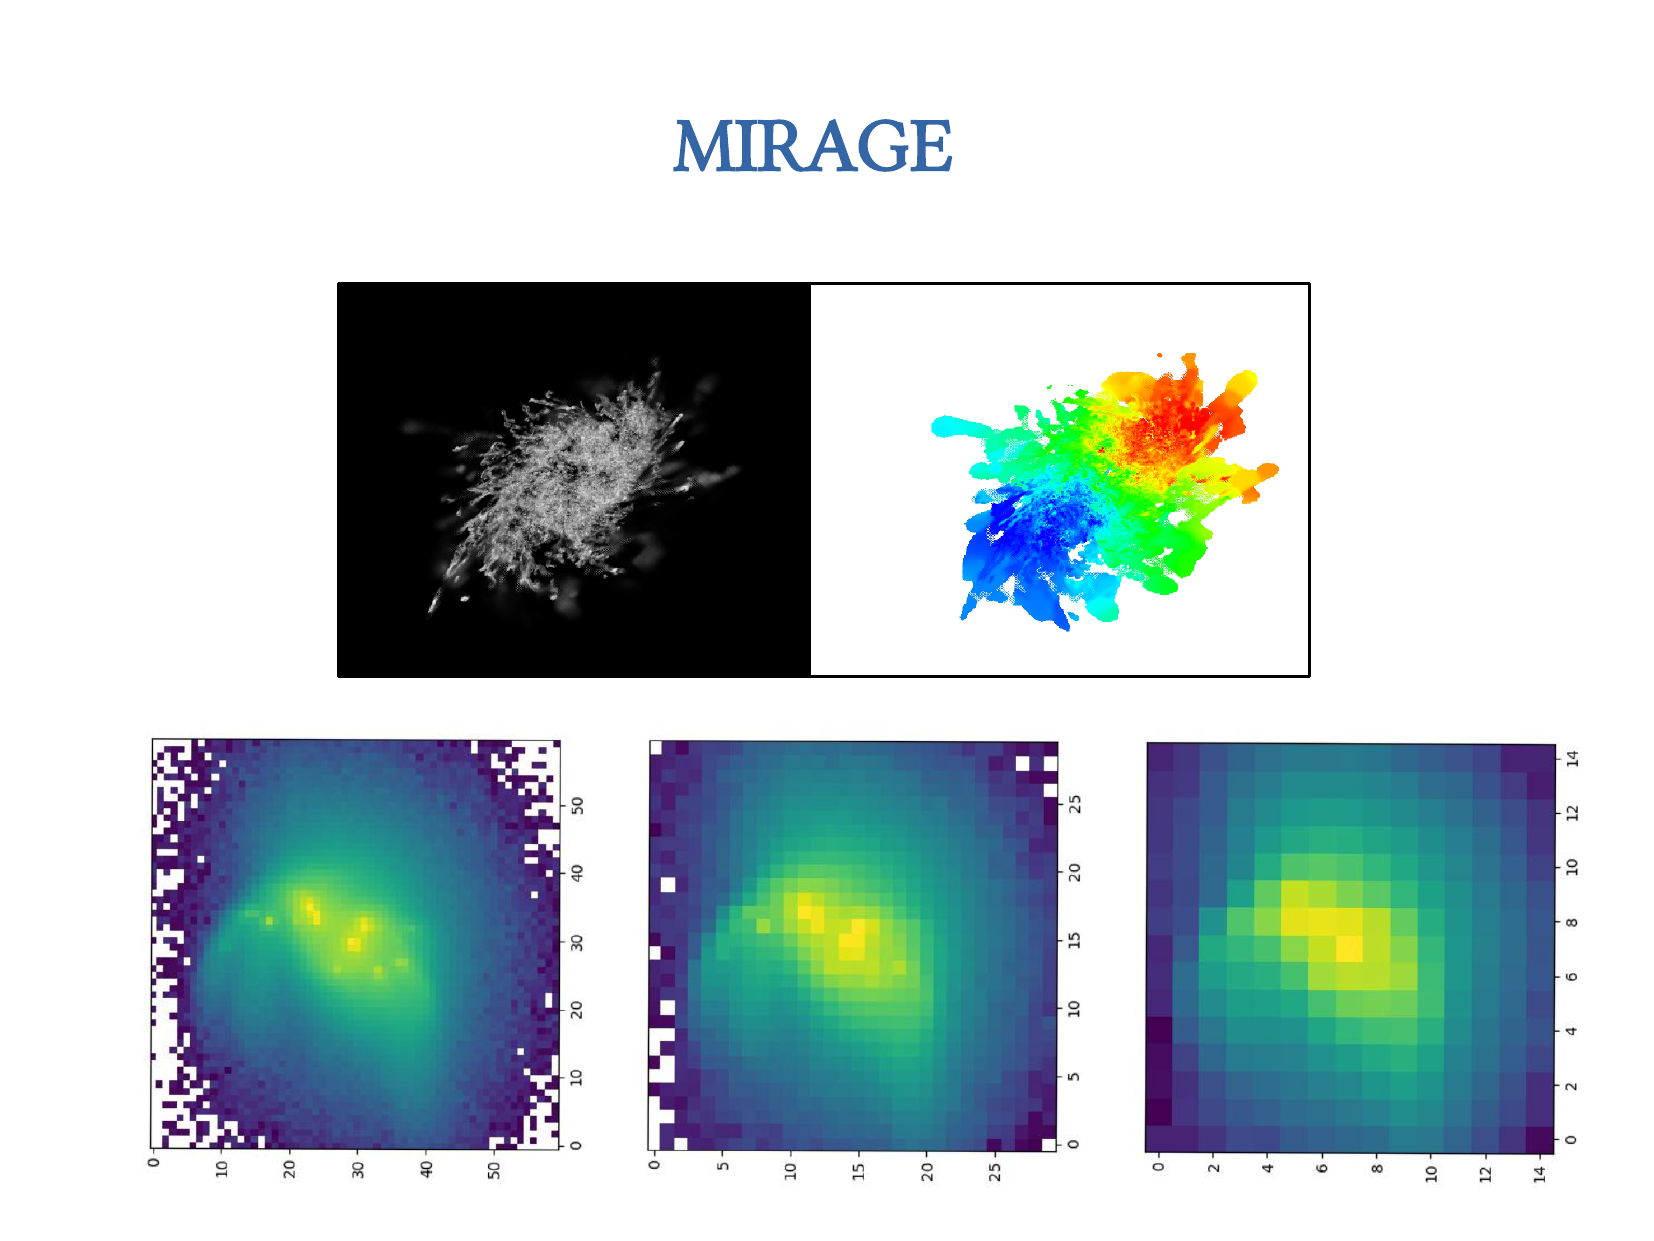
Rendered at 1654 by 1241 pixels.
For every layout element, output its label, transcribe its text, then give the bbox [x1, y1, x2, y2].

title MIRAGE [46, 102, 1581, 189]
picture [0, 0, 1654, 1241]
